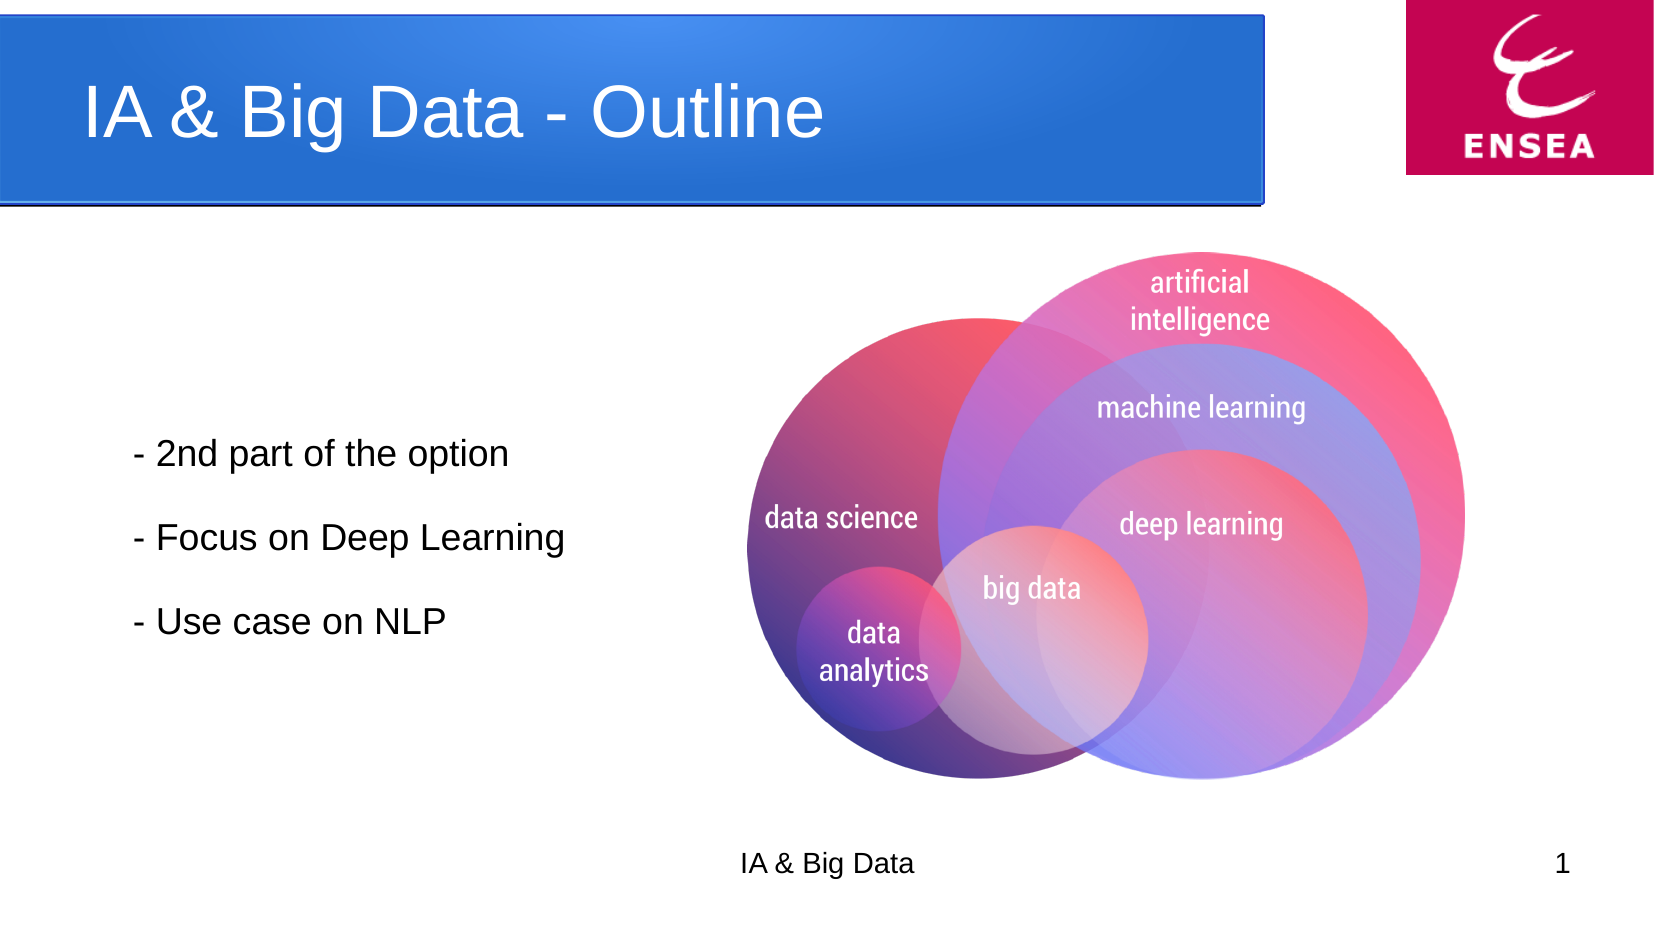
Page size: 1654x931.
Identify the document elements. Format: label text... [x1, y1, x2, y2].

picture [747, 252, 1465, 780]
title IA & Big Data - Outline [82, 35, 1235, 189]
text_box - 2nd part of the option - Focus on Deep Learning - Use case on NLP [118, 425, 626, 650]
picture [1406, 0, 1654, 175]
